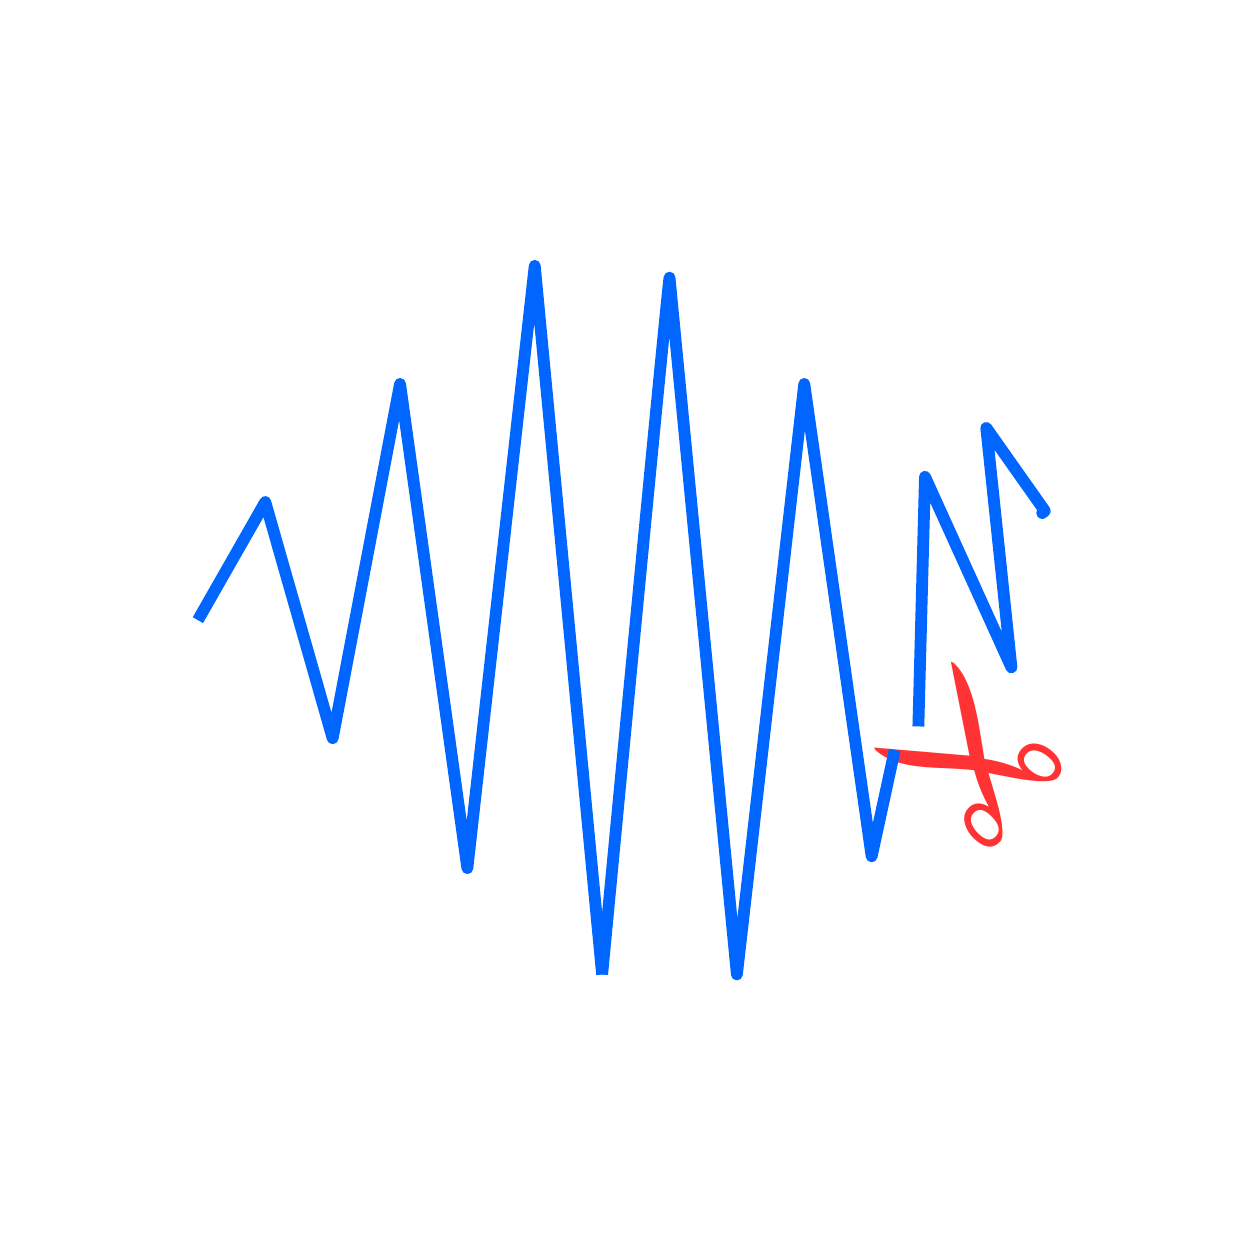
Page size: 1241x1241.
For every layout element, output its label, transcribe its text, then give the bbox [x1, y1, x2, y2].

text_box  [444, 599, 491, 815]
text_box  [565, 425, 648, 902]
text_box  [292, 105, 1241, 1241]
